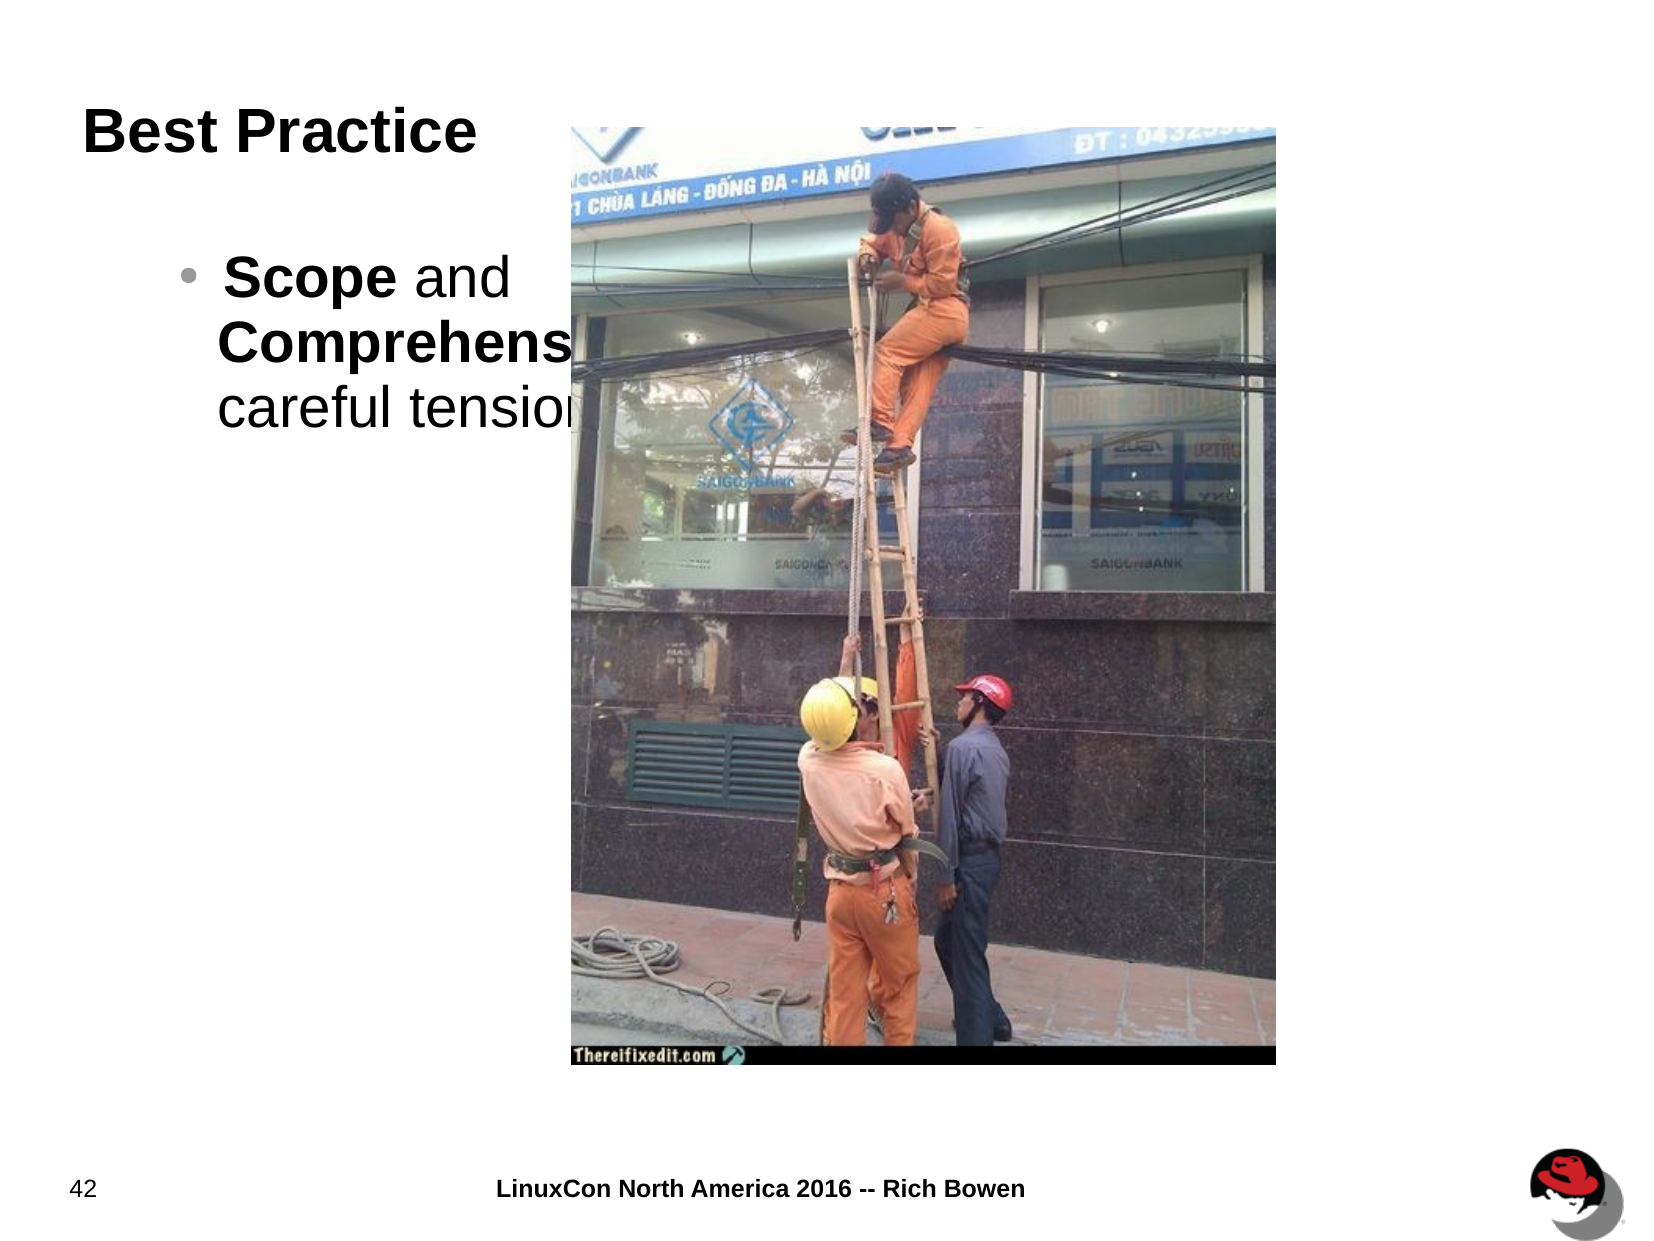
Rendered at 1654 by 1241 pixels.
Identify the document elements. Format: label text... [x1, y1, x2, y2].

picture [571, 127, 1276, 1066]
picture [1529, 1146, 1613, 1224]
list Scope and Comprehensive are in careful tension [86, 244, 571, 1039]
title Best Practice [82, 37, 1571, 226]
